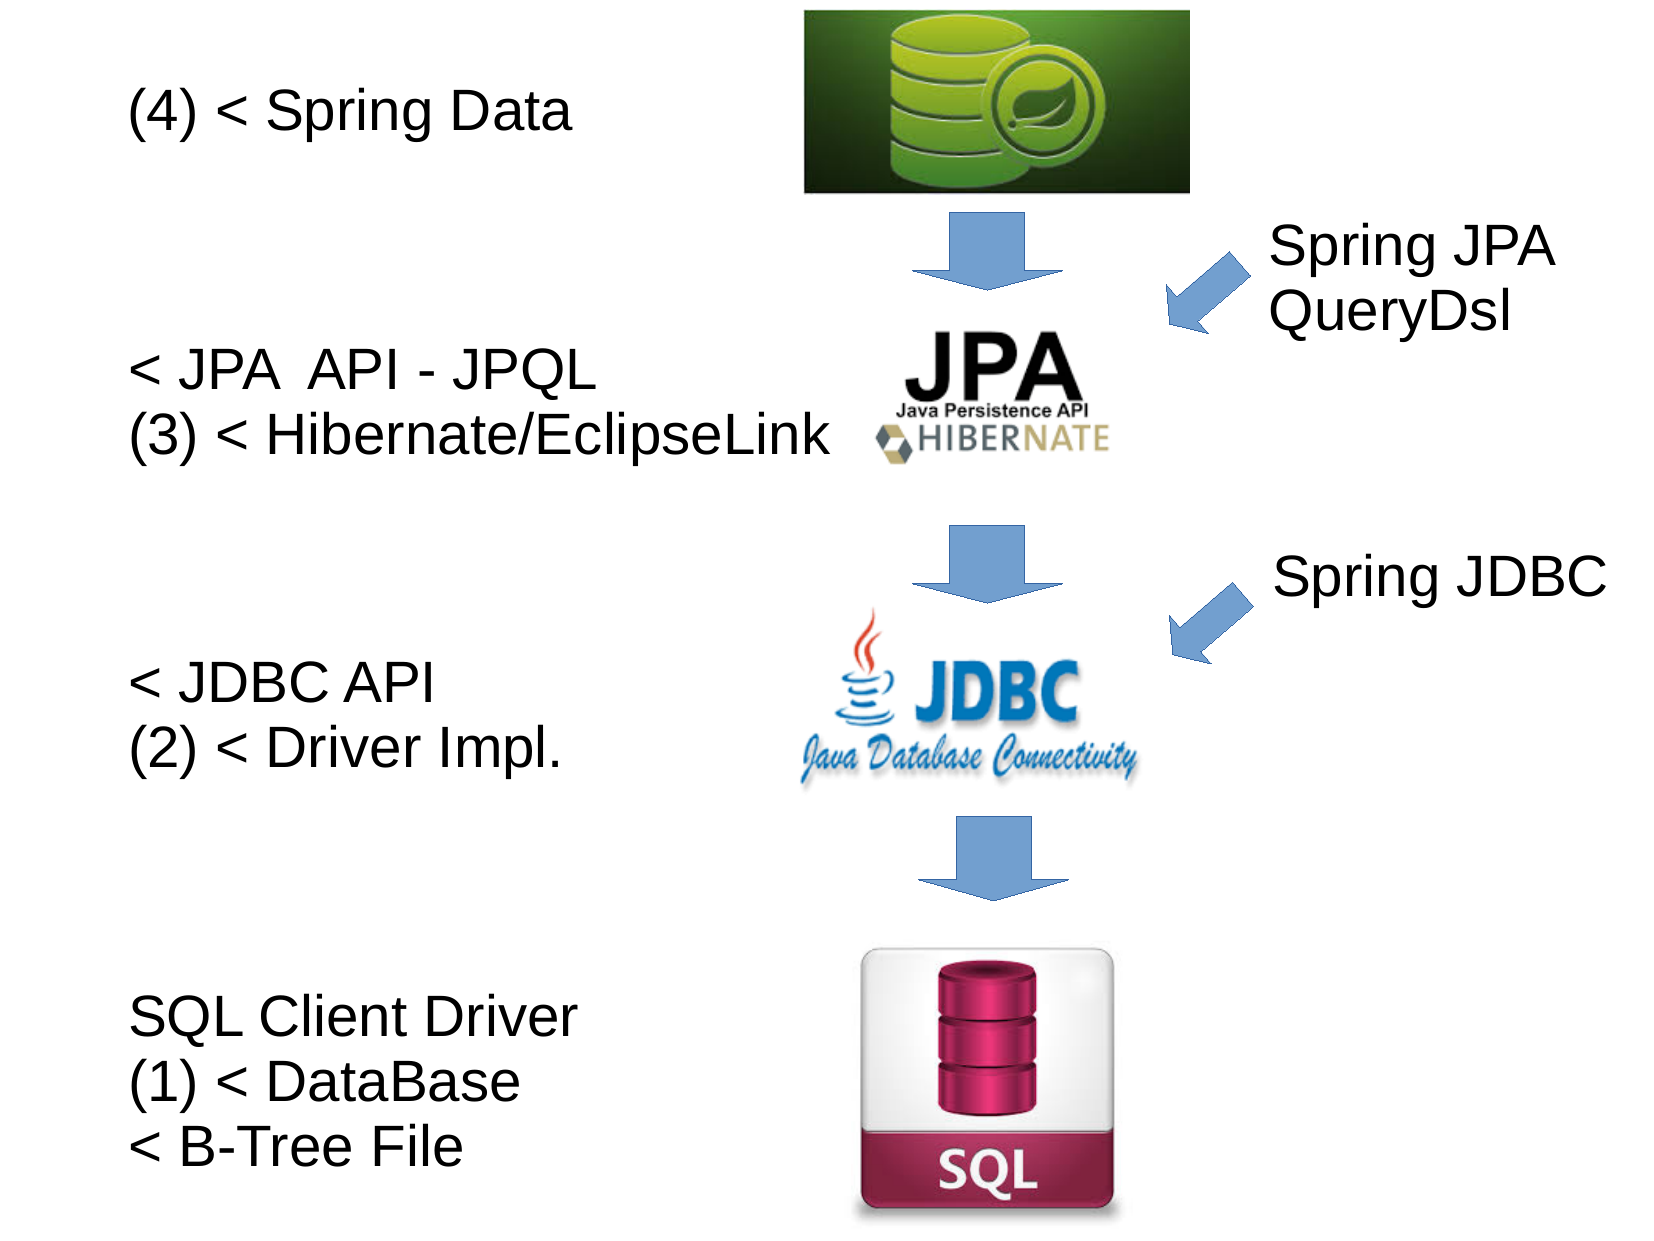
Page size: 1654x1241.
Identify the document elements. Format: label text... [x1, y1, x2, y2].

text_box Spring JPA QueryDsl [1254, 205, 1572, 351]
text_box (4) < Spring Data [112, 70, 589, 151]
text_box [912, 525, 1063, 604]
text_box [1166, 251, 1251, 334]
picture [841, 929, 1134, 1231]
text_box < JDBC API (2) < Driver Impl. [113, 642, 580, 853]
text_box [918, 816, 1069, 901]
text_box SQL Client Driver (1) < DataBase < B-Tree File [113, 975, 595, 1186]
picture [867, 325, 1122, 466]
text_box < JPA API - JPQL (3) < Hibernate/EclipseLink [113, 329, 863, 605]
picture [803, 9, 1190, 196]
text_box [1169, 582, 1254, 664]
text_box [912, 212, 1063, 291]
text_box Spring JDBC [1257, 535, 1625, 616]
picture [788, 600, 1153, 800]
